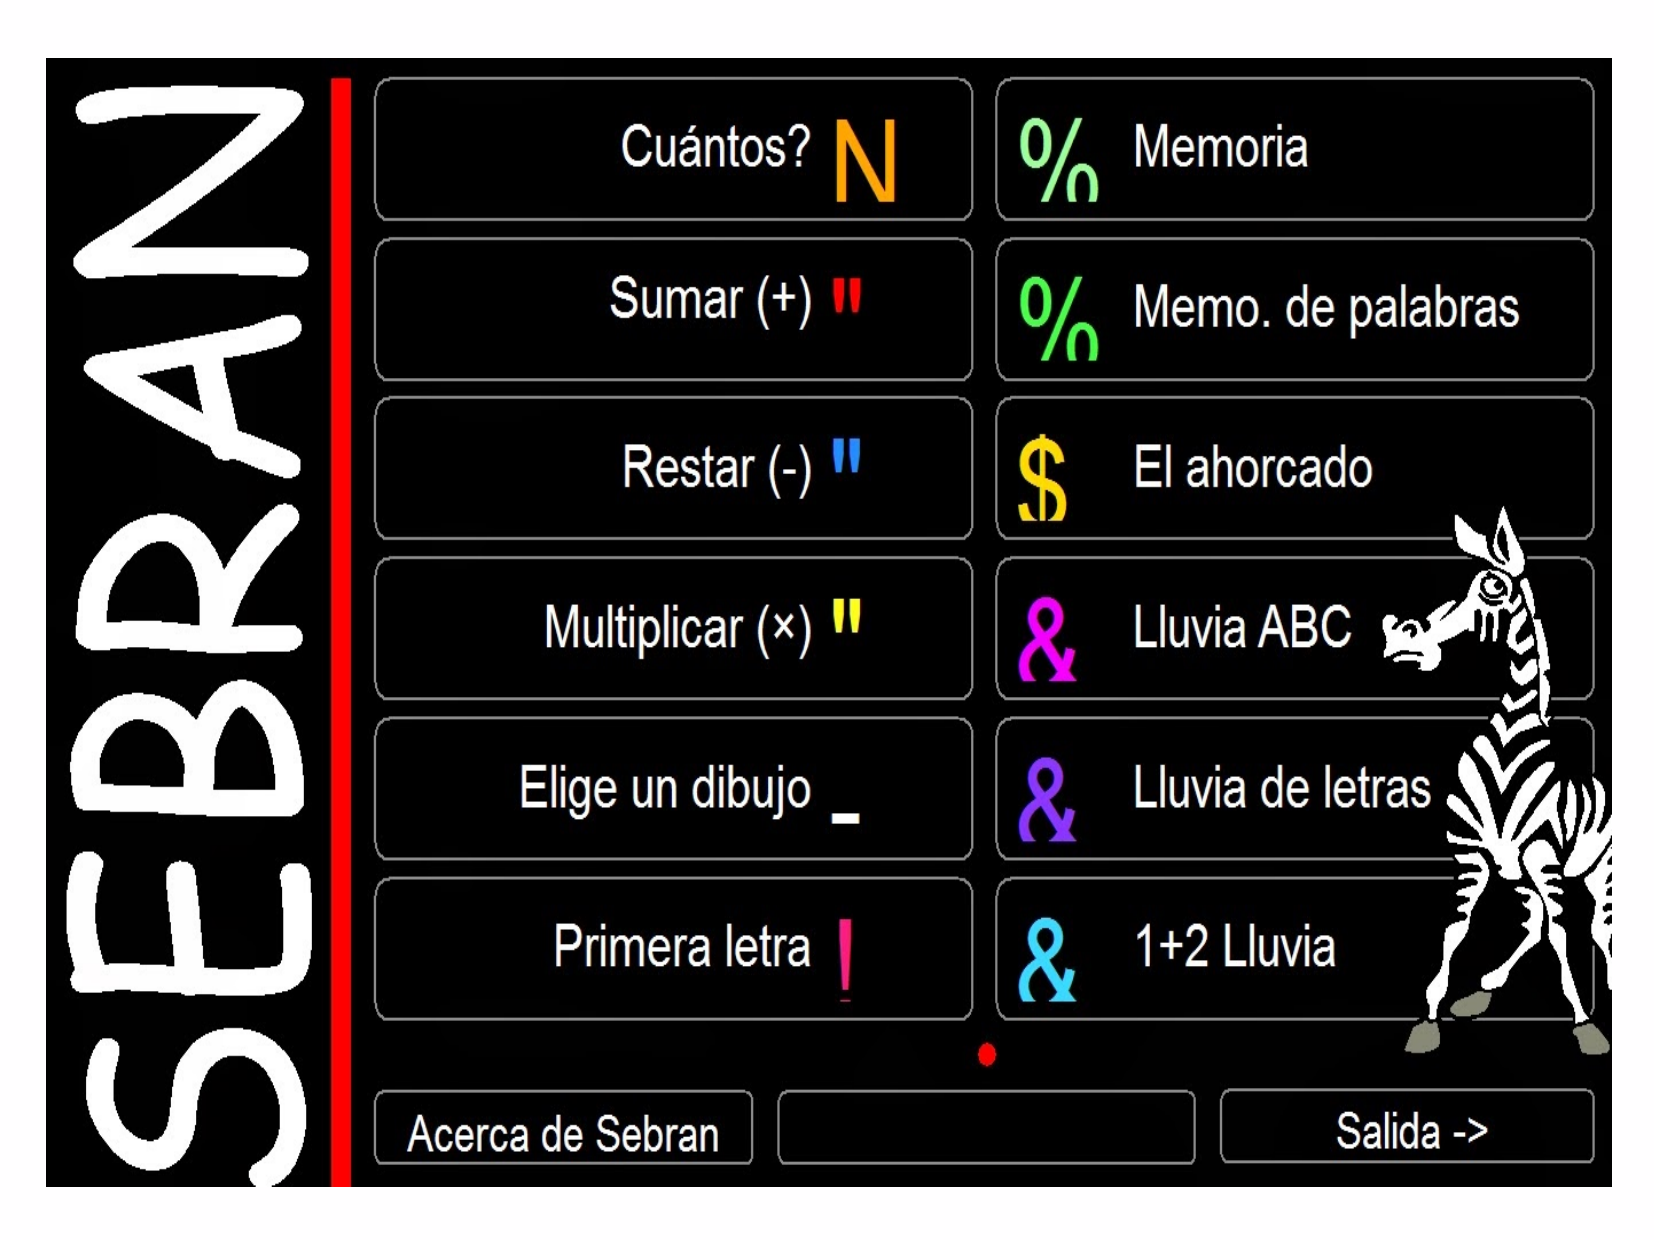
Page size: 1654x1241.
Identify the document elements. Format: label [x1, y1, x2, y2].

picture [46, 58, 1612, 1187]
